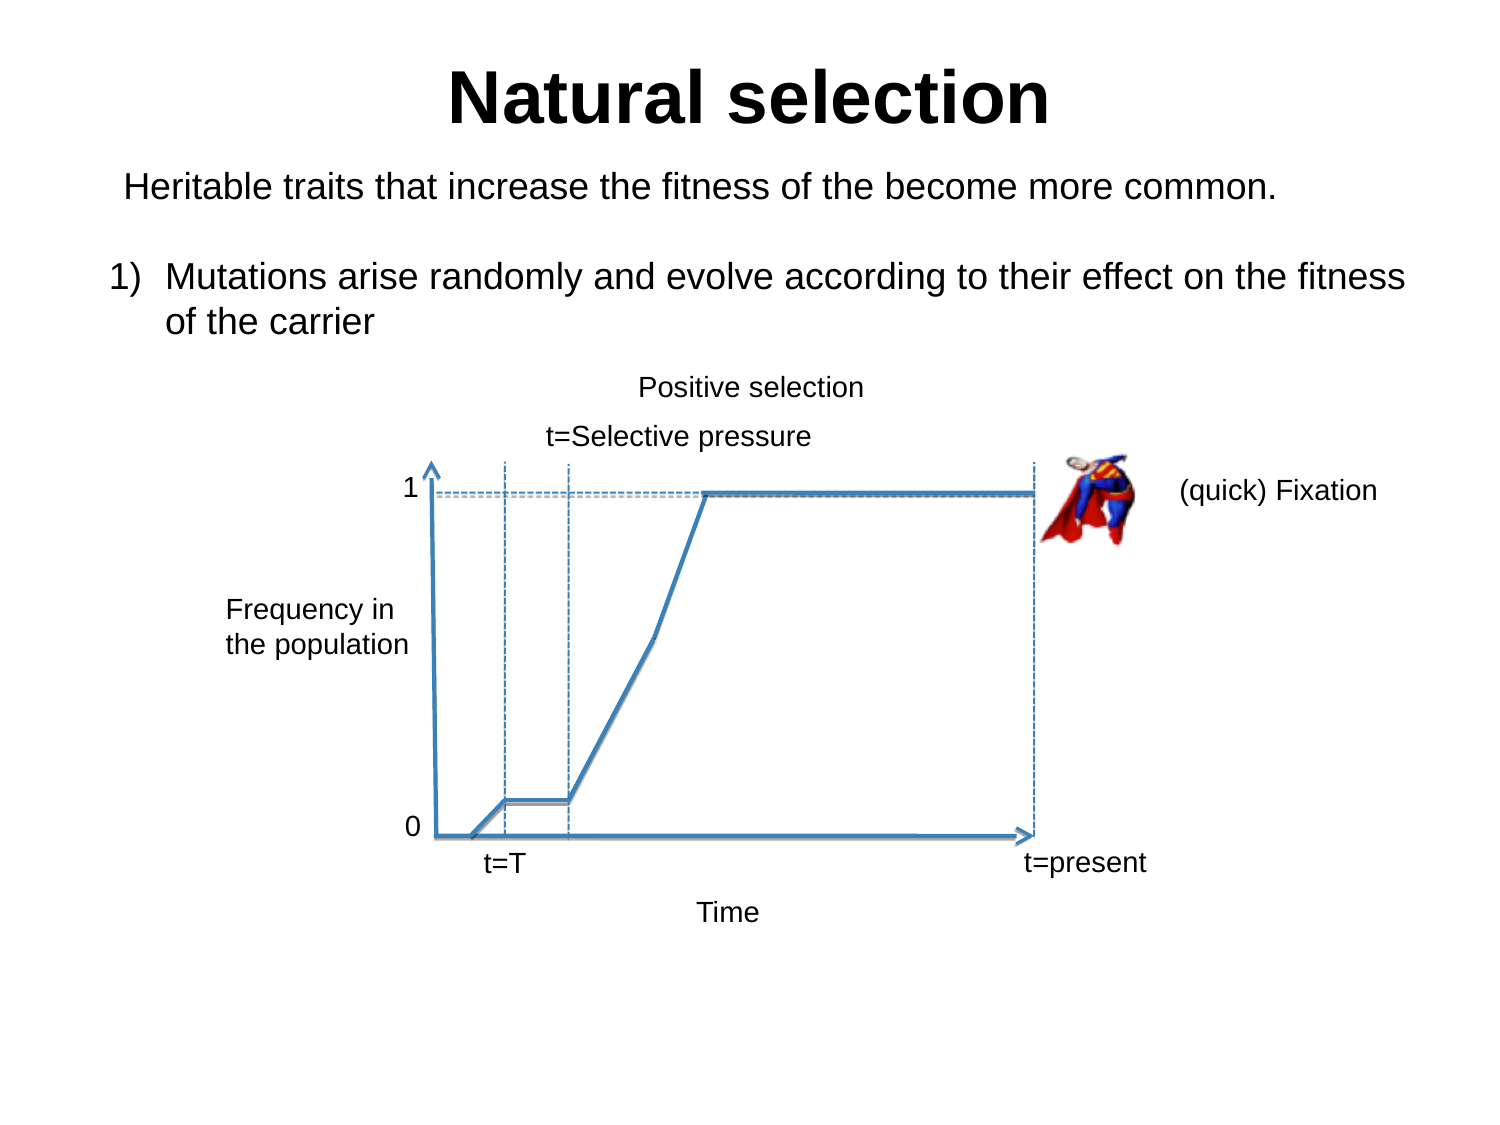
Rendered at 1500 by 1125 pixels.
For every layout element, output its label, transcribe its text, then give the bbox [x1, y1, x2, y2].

text_box 0 [390, 799, 436, 850]
text_box (quick) Fixation [1164, 463, 1393, 514]
text_box t=present [1009, 835, 1162, 886]
picture [1036, 436, 1143, 567]
text_box t=T [468, 837, 542, 887]
title Natural selection [75, 0, 1425, 146]
text_box Frequency in the population [210, 583, 432, 669]
text_box Positive selection [623, 360, 880, 411]
text_box t=Selective pressure [531, 409, 828, 460]
text_box Time [681, 886, 799, 937]
text_box 1 [387, 460, 434, 511]
list Heritable traits that increase the fitness of the become more common. Mutations arise randomly and evolve according to their effect on the fitness of the carrier [75, 146, 1425, 363]
